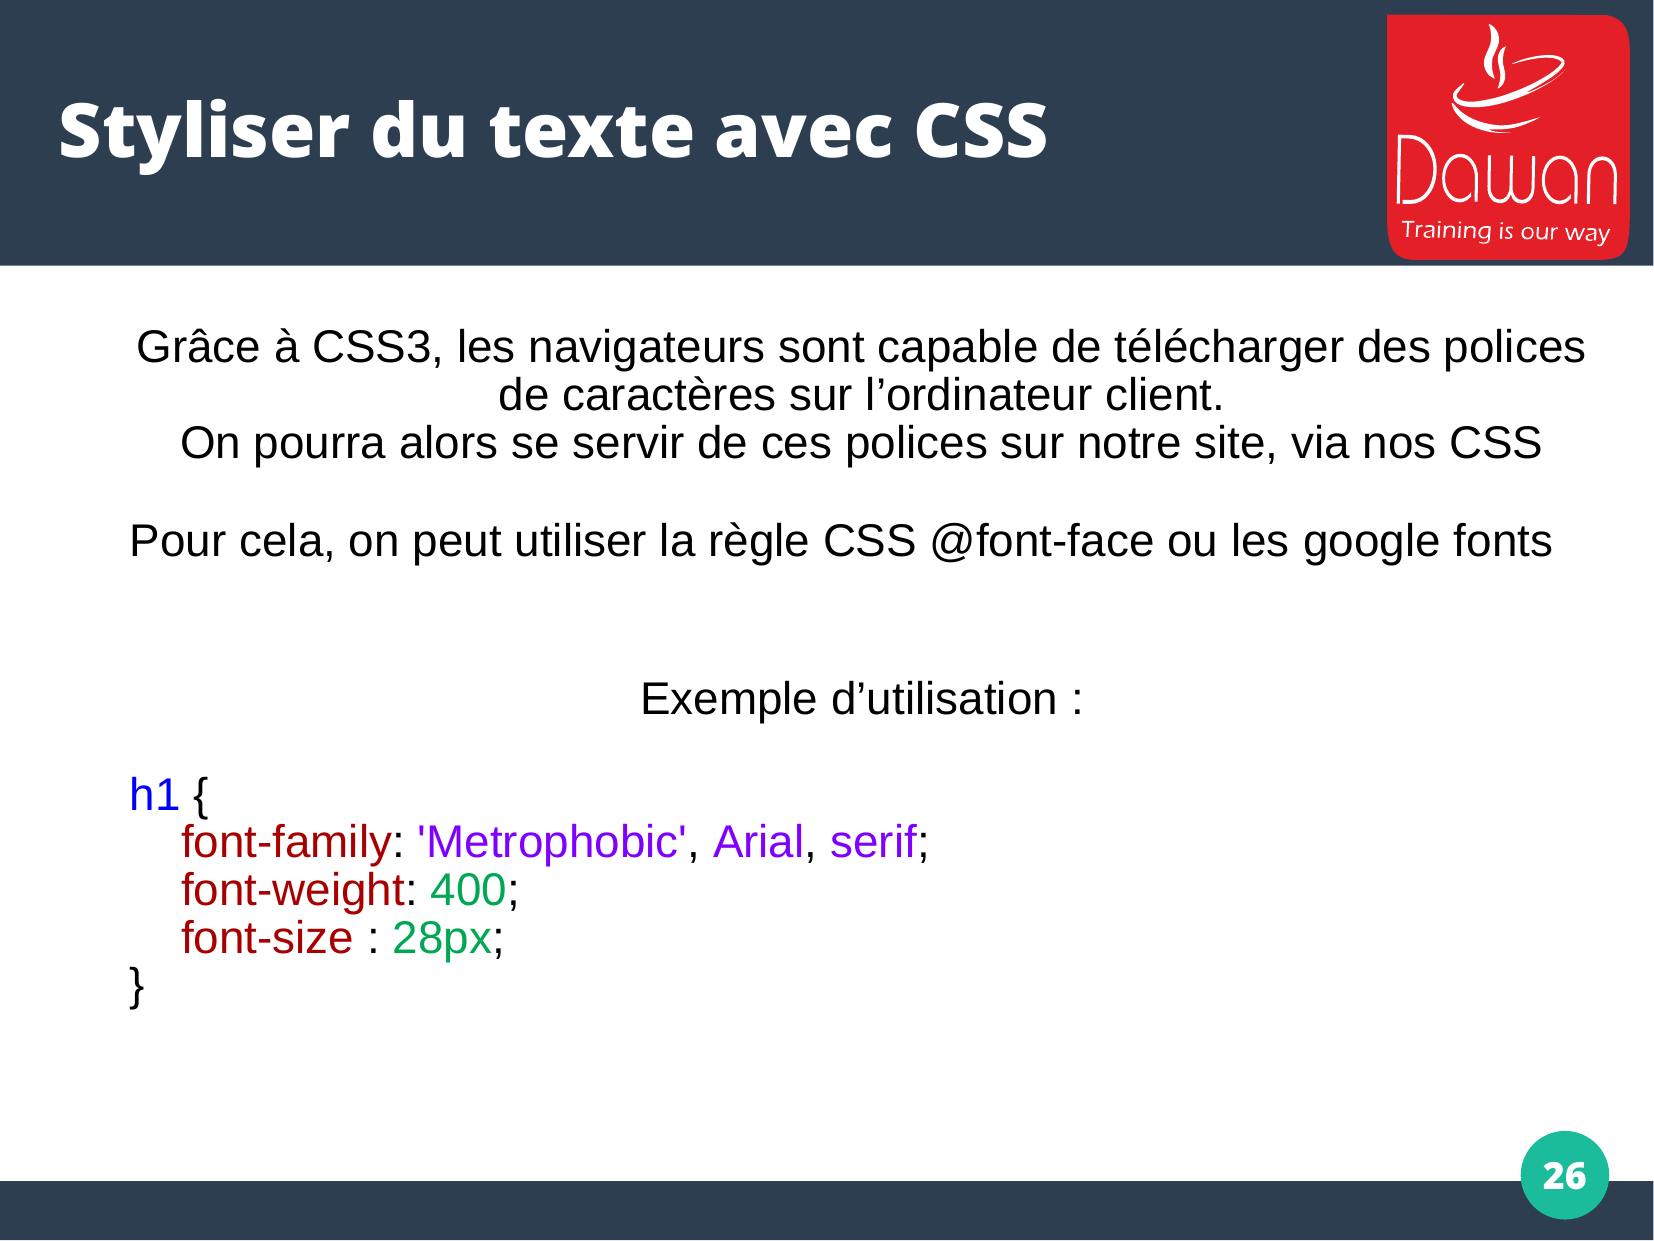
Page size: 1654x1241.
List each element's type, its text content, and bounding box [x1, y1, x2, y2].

picture [1387, 14, 1630, 260]
title Styliser du texte avec CSS [59, 49, 1387, 207]
list Grâce à CSS3, les navigateurs sont capable de télécharger des polices de caractères sur l’ordinateur client. On pourra alors se servir de ces polices sur notre site, via nos CSS Pour cela, on peut utiliser la règle CSS @font-face ou les google fonts Exemple d’utilisation : h1 { font-family: 'Metrophobic', Arial, serif; font-weight: 400; font-size : 28px; } [59, 324, 1595, 1152]
